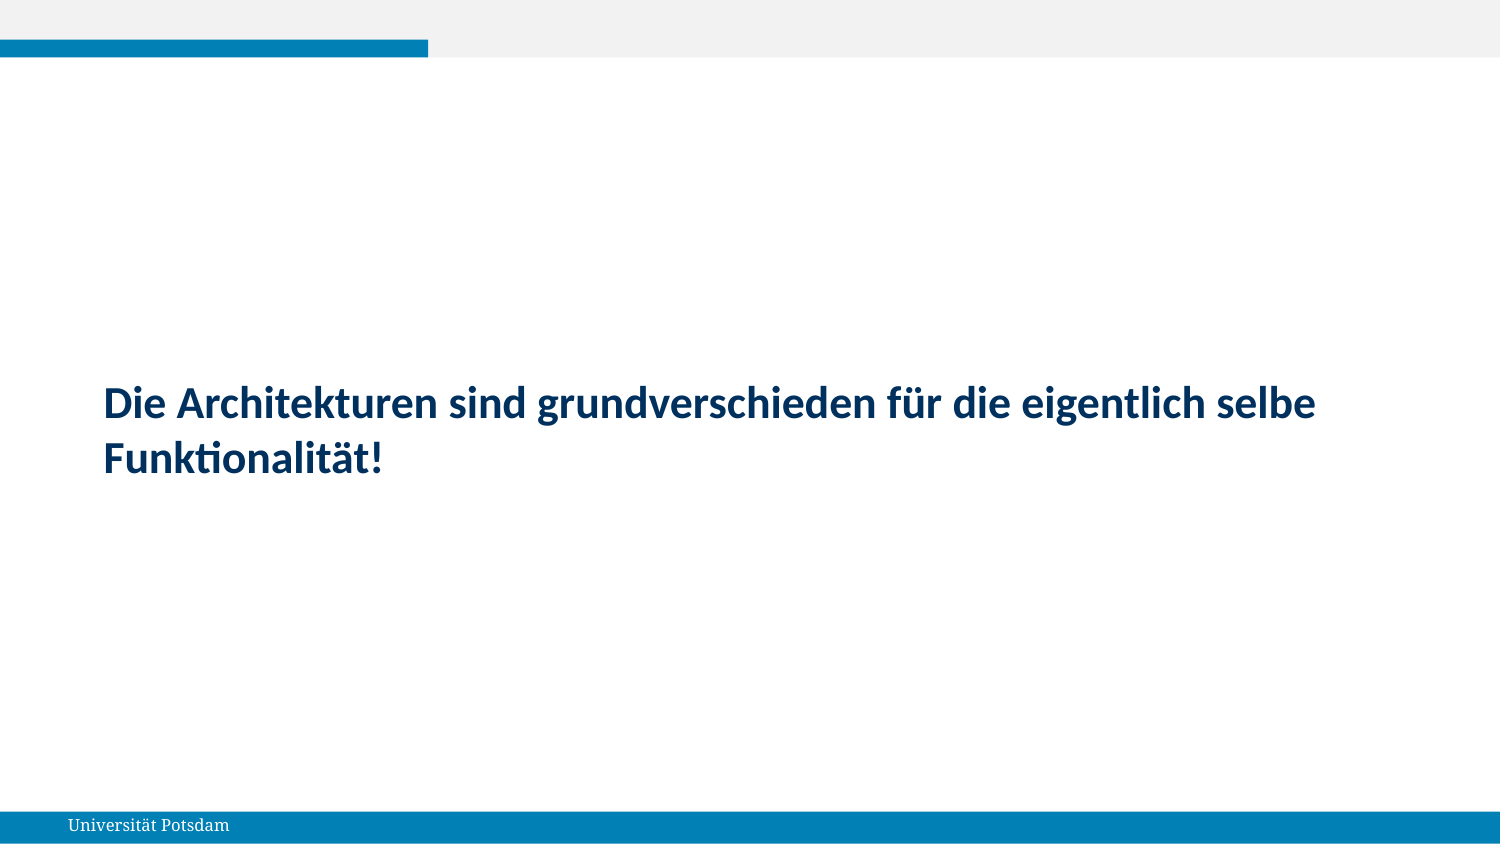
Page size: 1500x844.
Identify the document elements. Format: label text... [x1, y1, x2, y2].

title Die Architekturen sind grundverschieden für die eigentlich selbe Funktionalität! [88, 412, 1418, 443]
